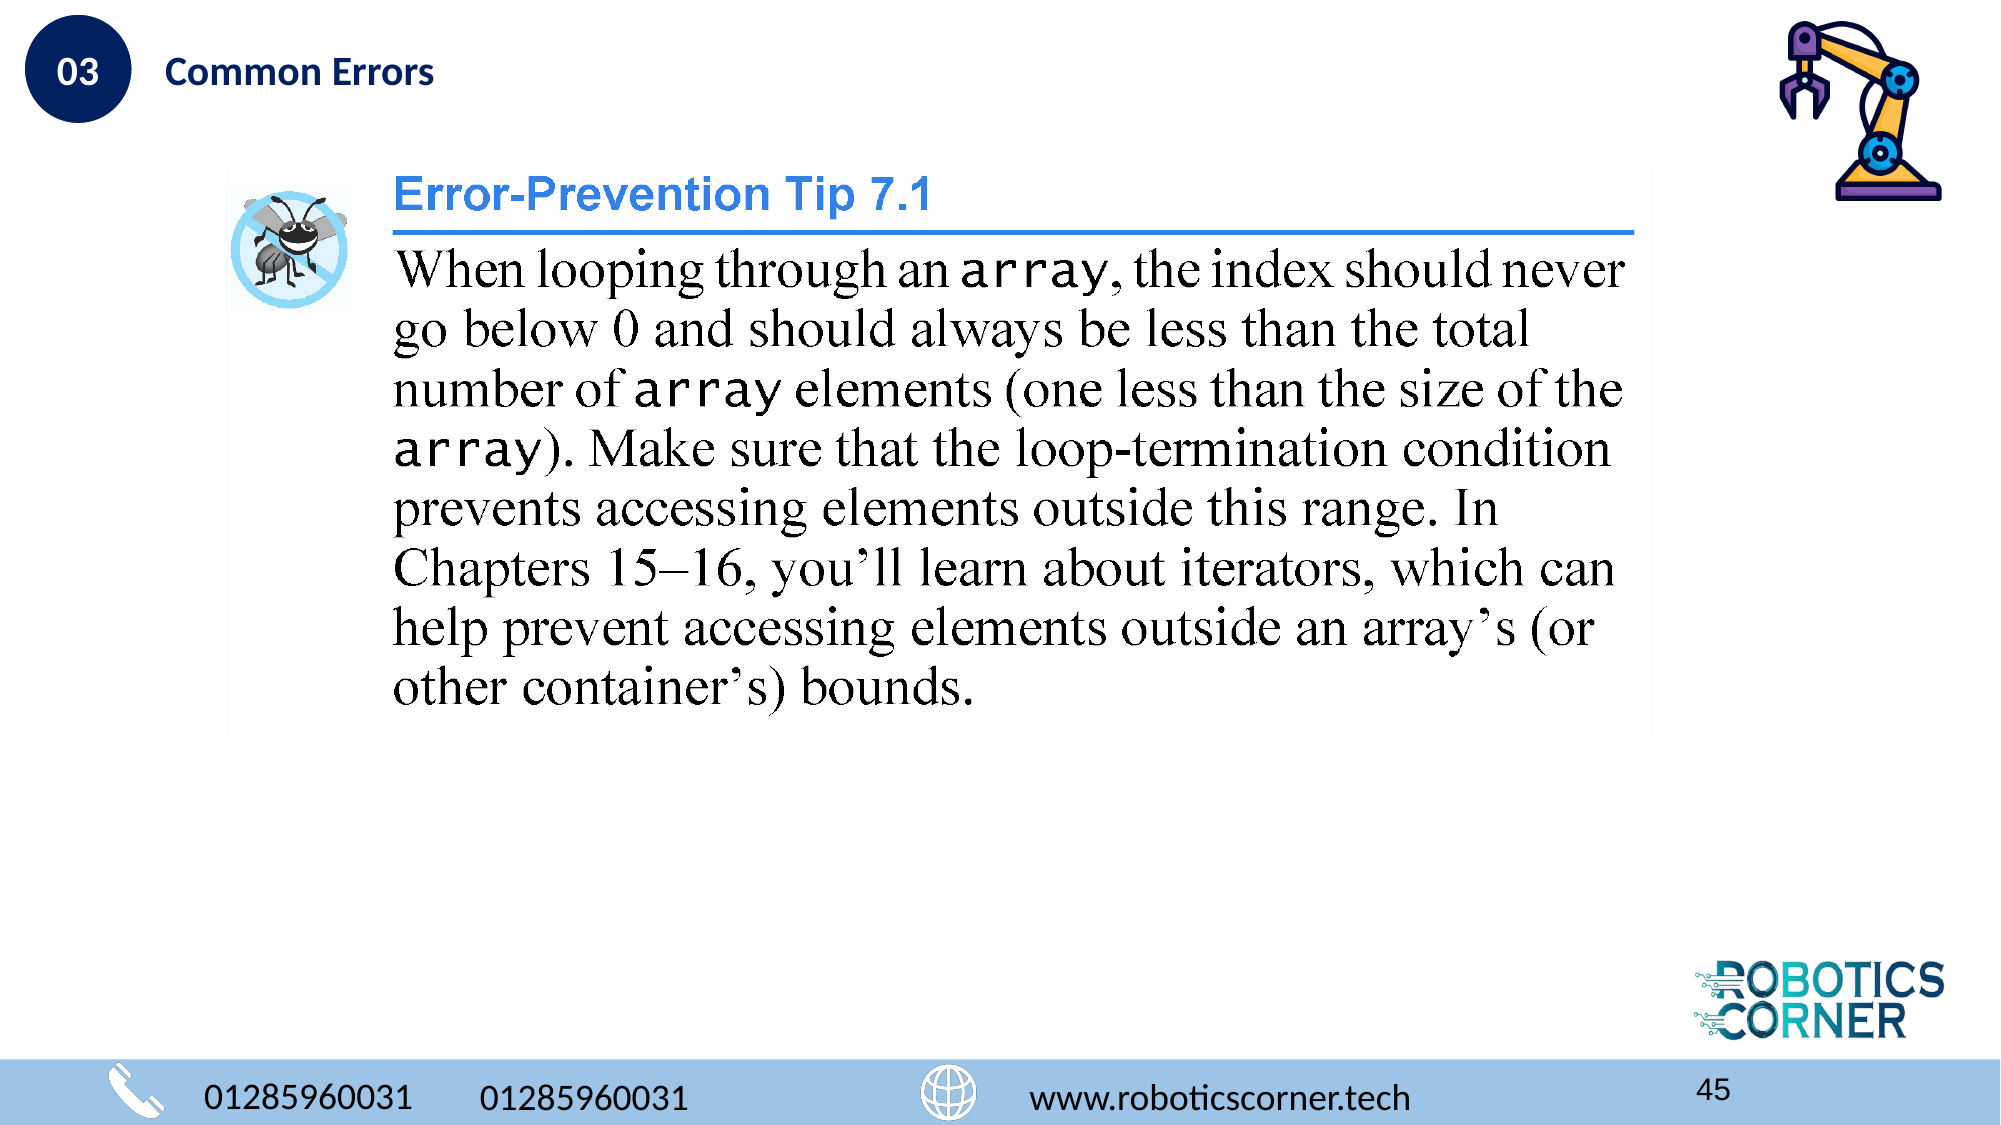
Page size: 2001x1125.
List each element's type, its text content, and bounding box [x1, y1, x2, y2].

picture [915, 1059, 981, 1125]
picture [1771, 21, 1950, 201]
text_box <number> [1681, 1065, 1861, 1115]
picture [103, 1057, 170, 1124]
text_box 03 [22, 12, 134, 126]
picture [225, 162, 1655, 739]
text_box Common Errors [150, 36, 622, 101]
picture [1680, 859, 1953, 1125]
